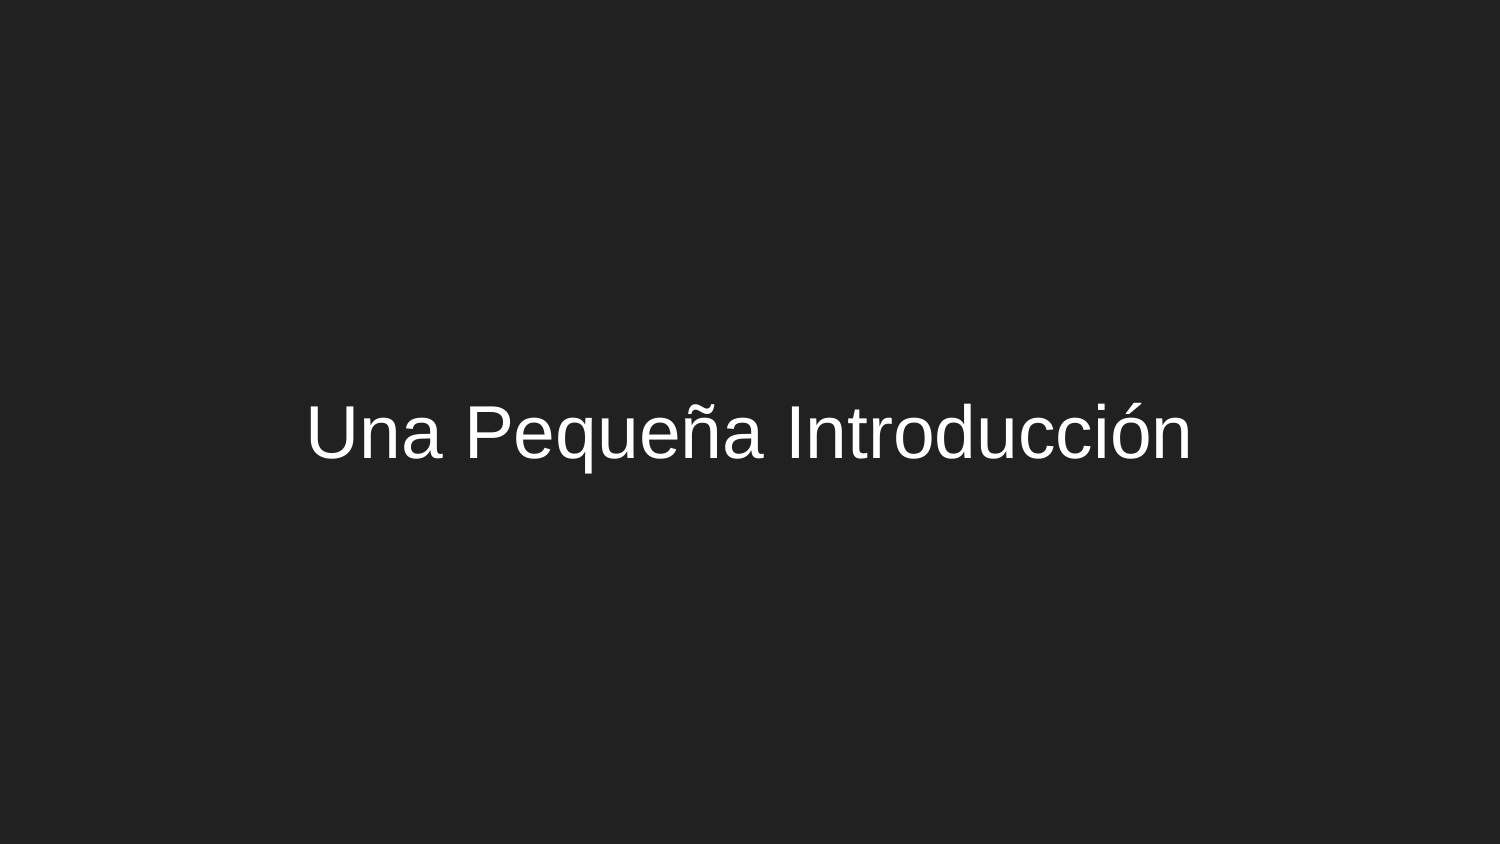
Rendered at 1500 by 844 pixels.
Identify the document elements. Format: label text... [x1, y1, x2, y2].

title Una Pequeña Introducción [51, 72, 1449, 785]
